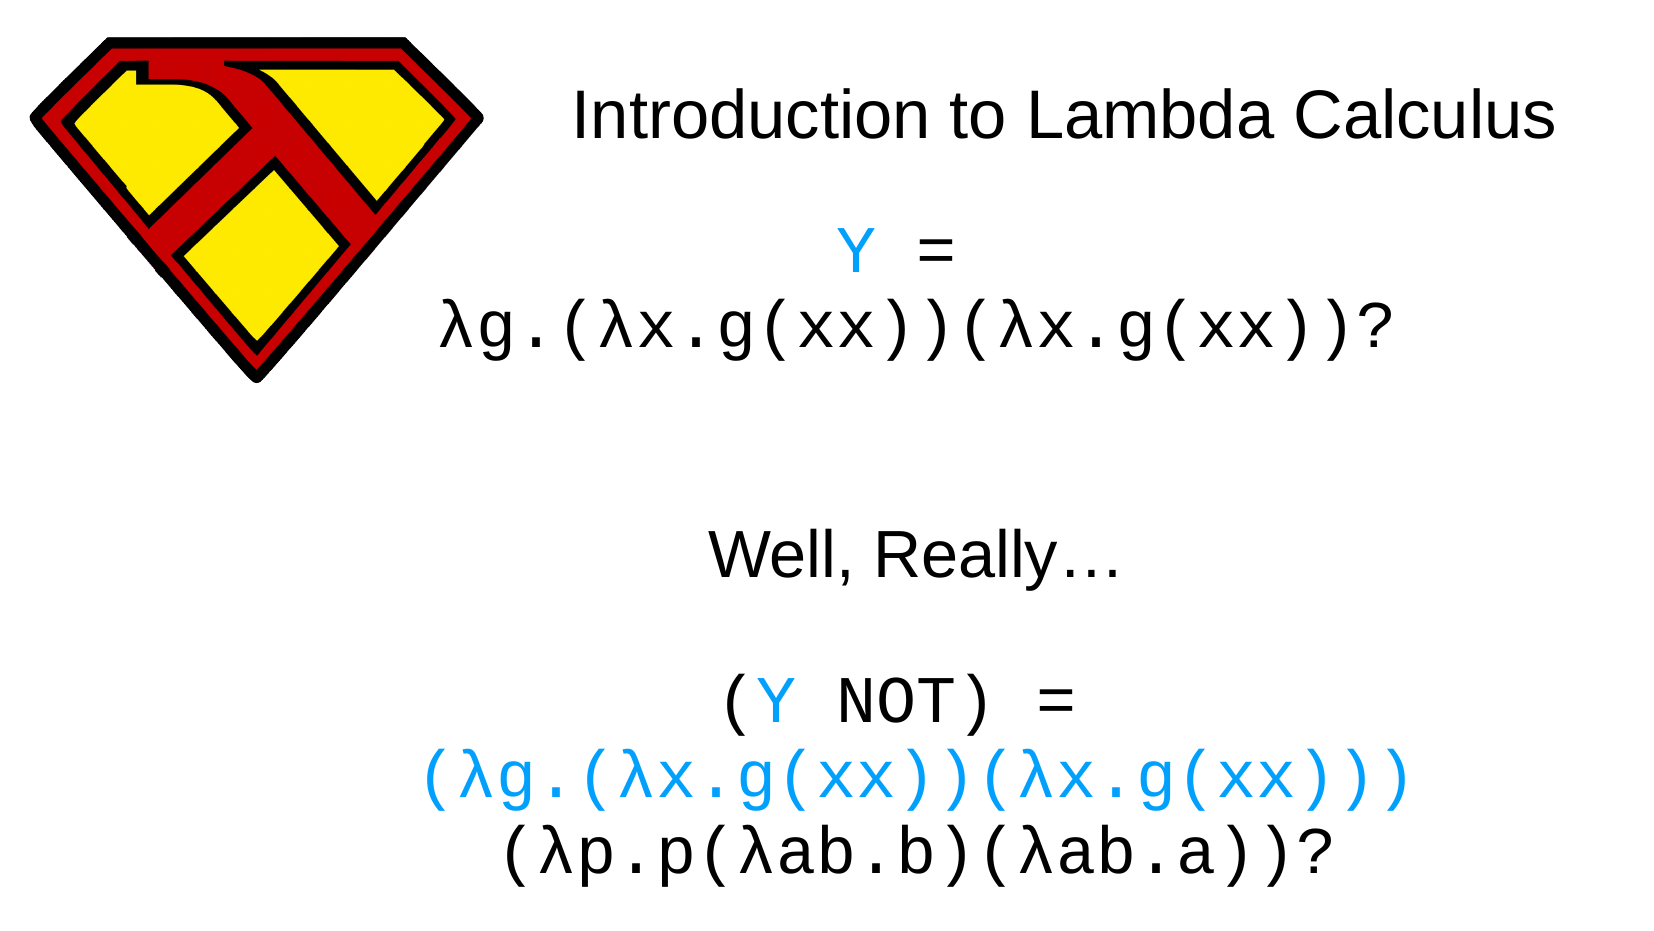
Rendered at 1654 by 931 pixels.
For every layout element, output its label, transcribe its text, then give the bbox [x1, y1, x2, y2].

title Introduction to Lambda Calculus [540, 37, 1571, 193]
text_box Y = λg.(λx.g(xx))(λx.g(xx))? Well, Really… (Y NOT) = (λg.(λx.g(xx))(λx.g(xx))) (λp.p(λab.b)(λab.a))? [180, 216, 1654, 894]
picture [0, 23, 515, 414]
